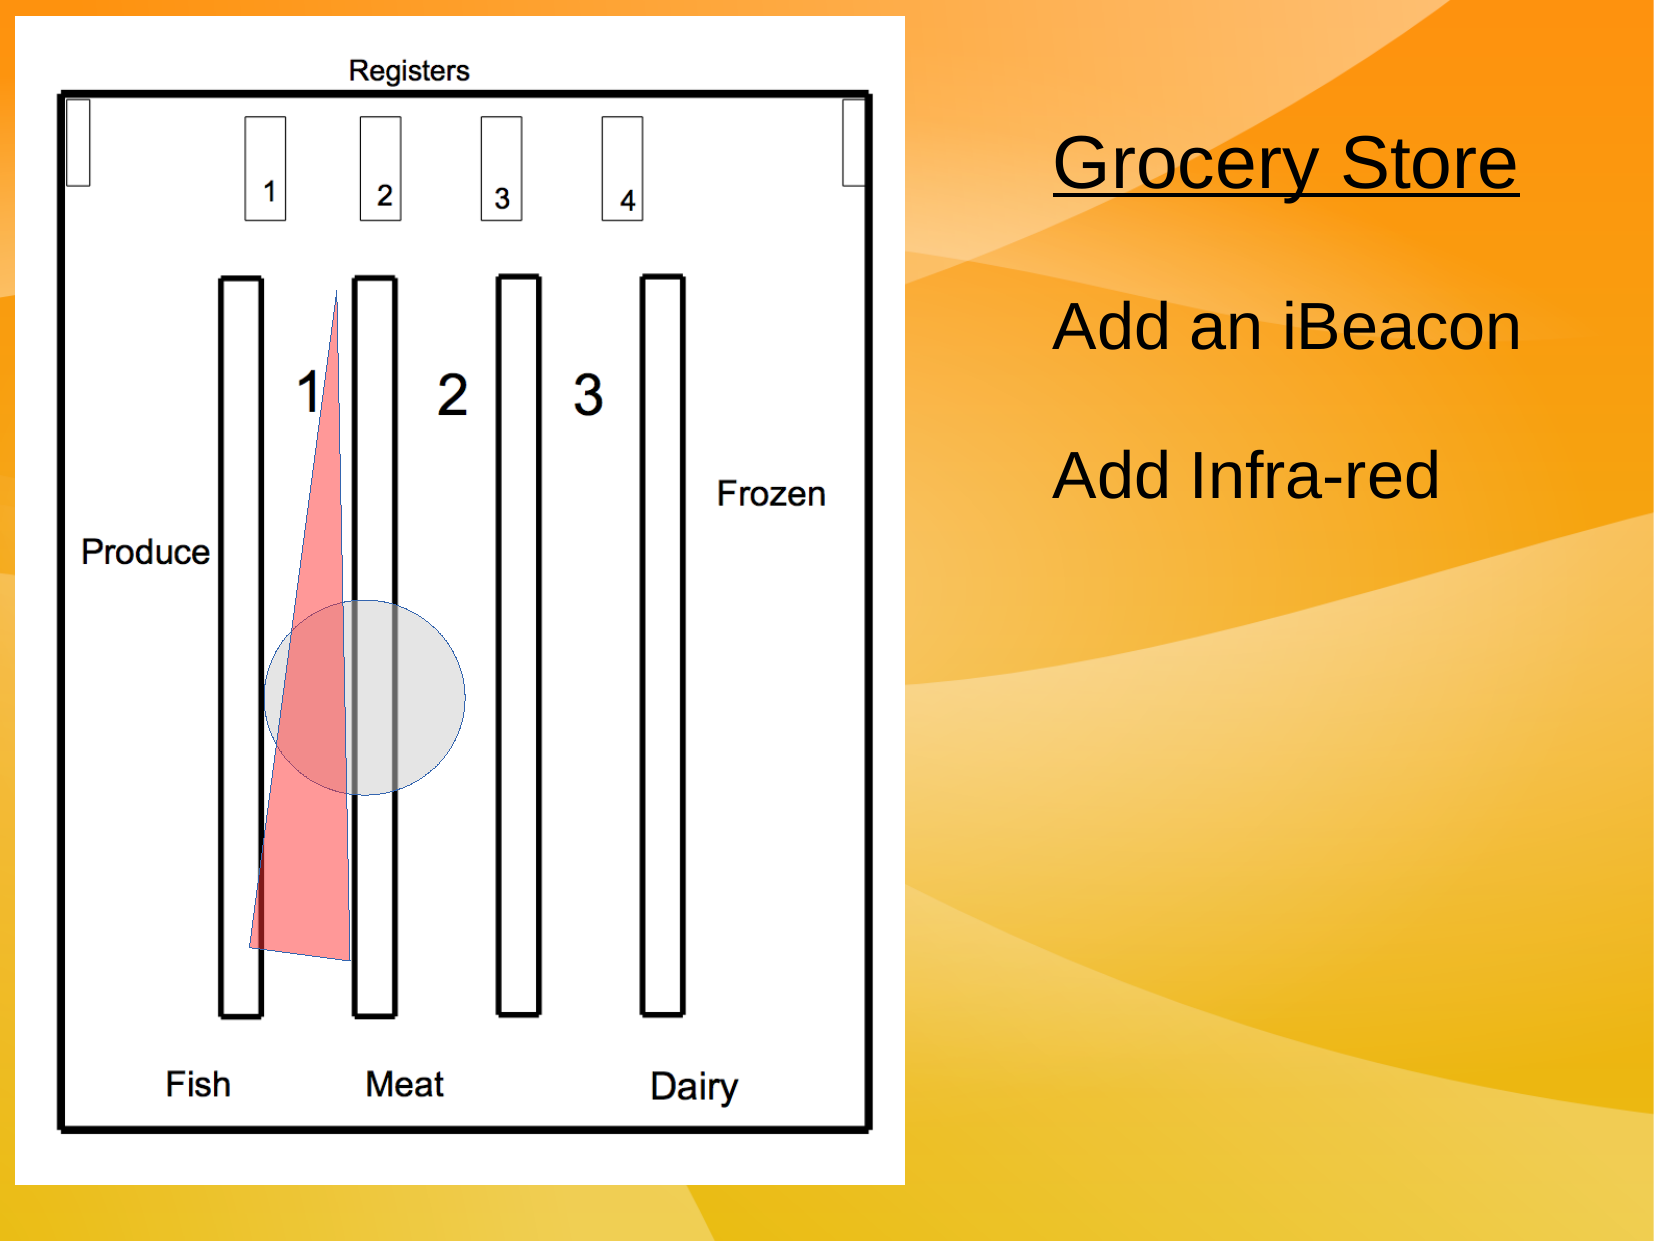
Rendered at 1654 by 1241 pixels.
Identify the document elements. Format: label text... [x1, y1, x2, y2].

picture [0, 0, 1654, 1241]
text_box [249, 290, 466, 961]
text_box Grocery Store Add an iBeacon Add Infra-red [1038, 113, 1539, 520]
